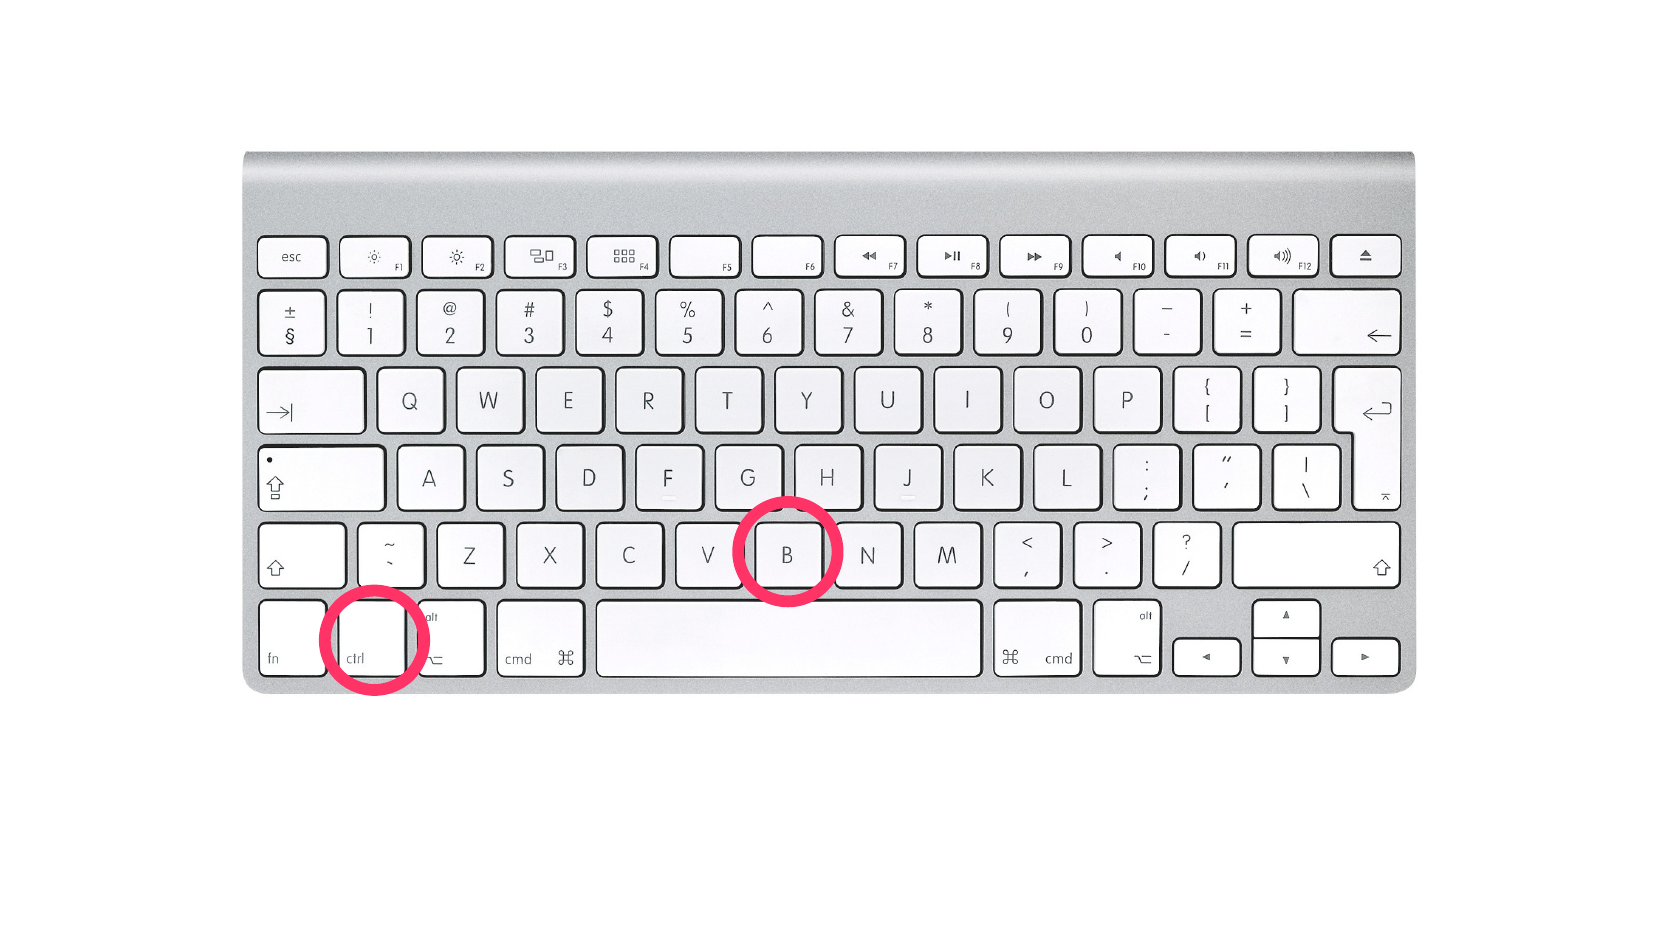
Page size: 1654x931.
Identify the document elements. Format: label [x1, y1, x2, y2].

text_box [738, 501, 838, 602]
text_box [324, 590, 425, 690]
picture [236, 147, 1422, 698]
